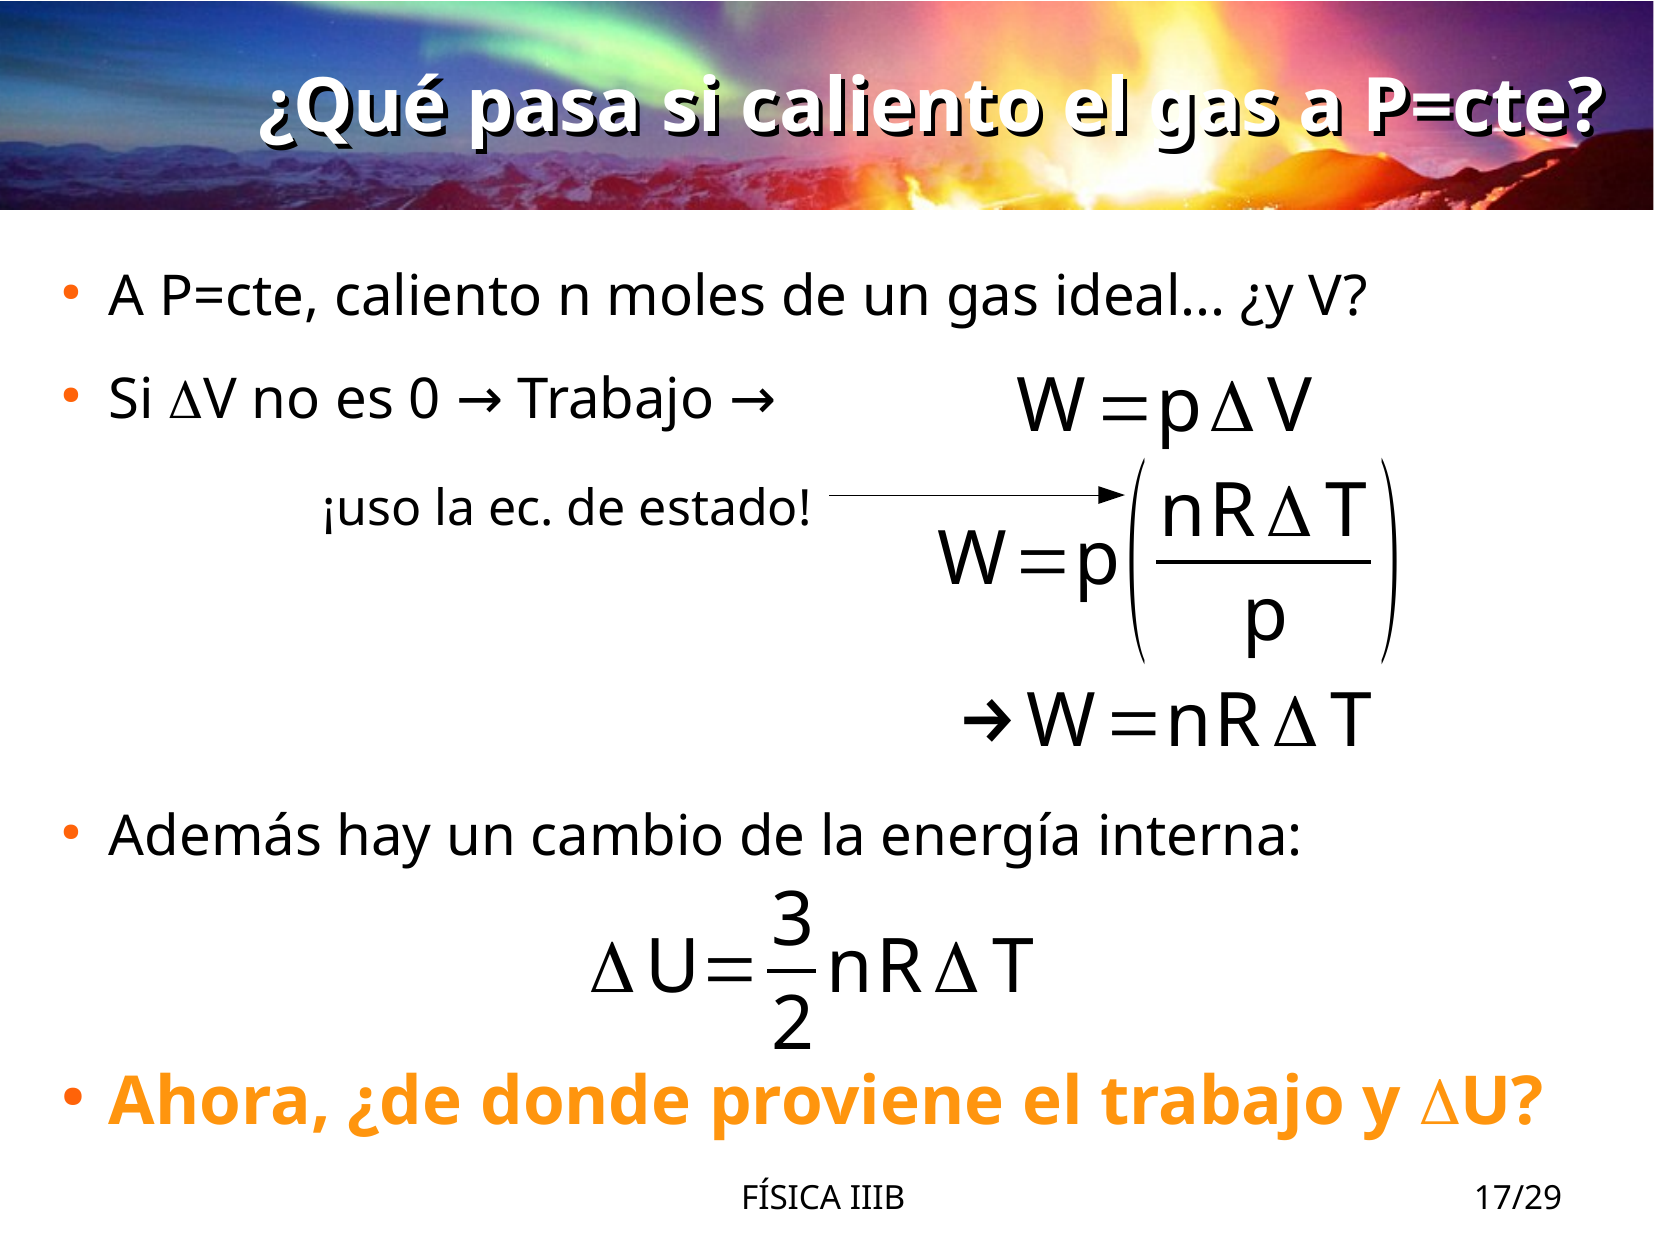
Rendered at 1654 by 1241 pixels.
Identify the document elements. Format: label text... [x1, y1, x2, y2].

picture [0, 1, 1654, 210]
chart [927, 358, 1411, 766]
list A P=cte, caliento n moles de un gas ideal... ¿y V? Si DV no es 0 → Trabajo → Además hay un cambio de la energía interna: Ahora, ¿de donde proviene el trabajo y DU? [45, 255, 1606, 1156]
title ¿Qué pasa si caliento el gas a P=cte? [45, 15, 1606, 191]
chart [581, 872, 1041, 1068]
text_box ¡uso la ec. de estado! [308, 465, 816, 541]
